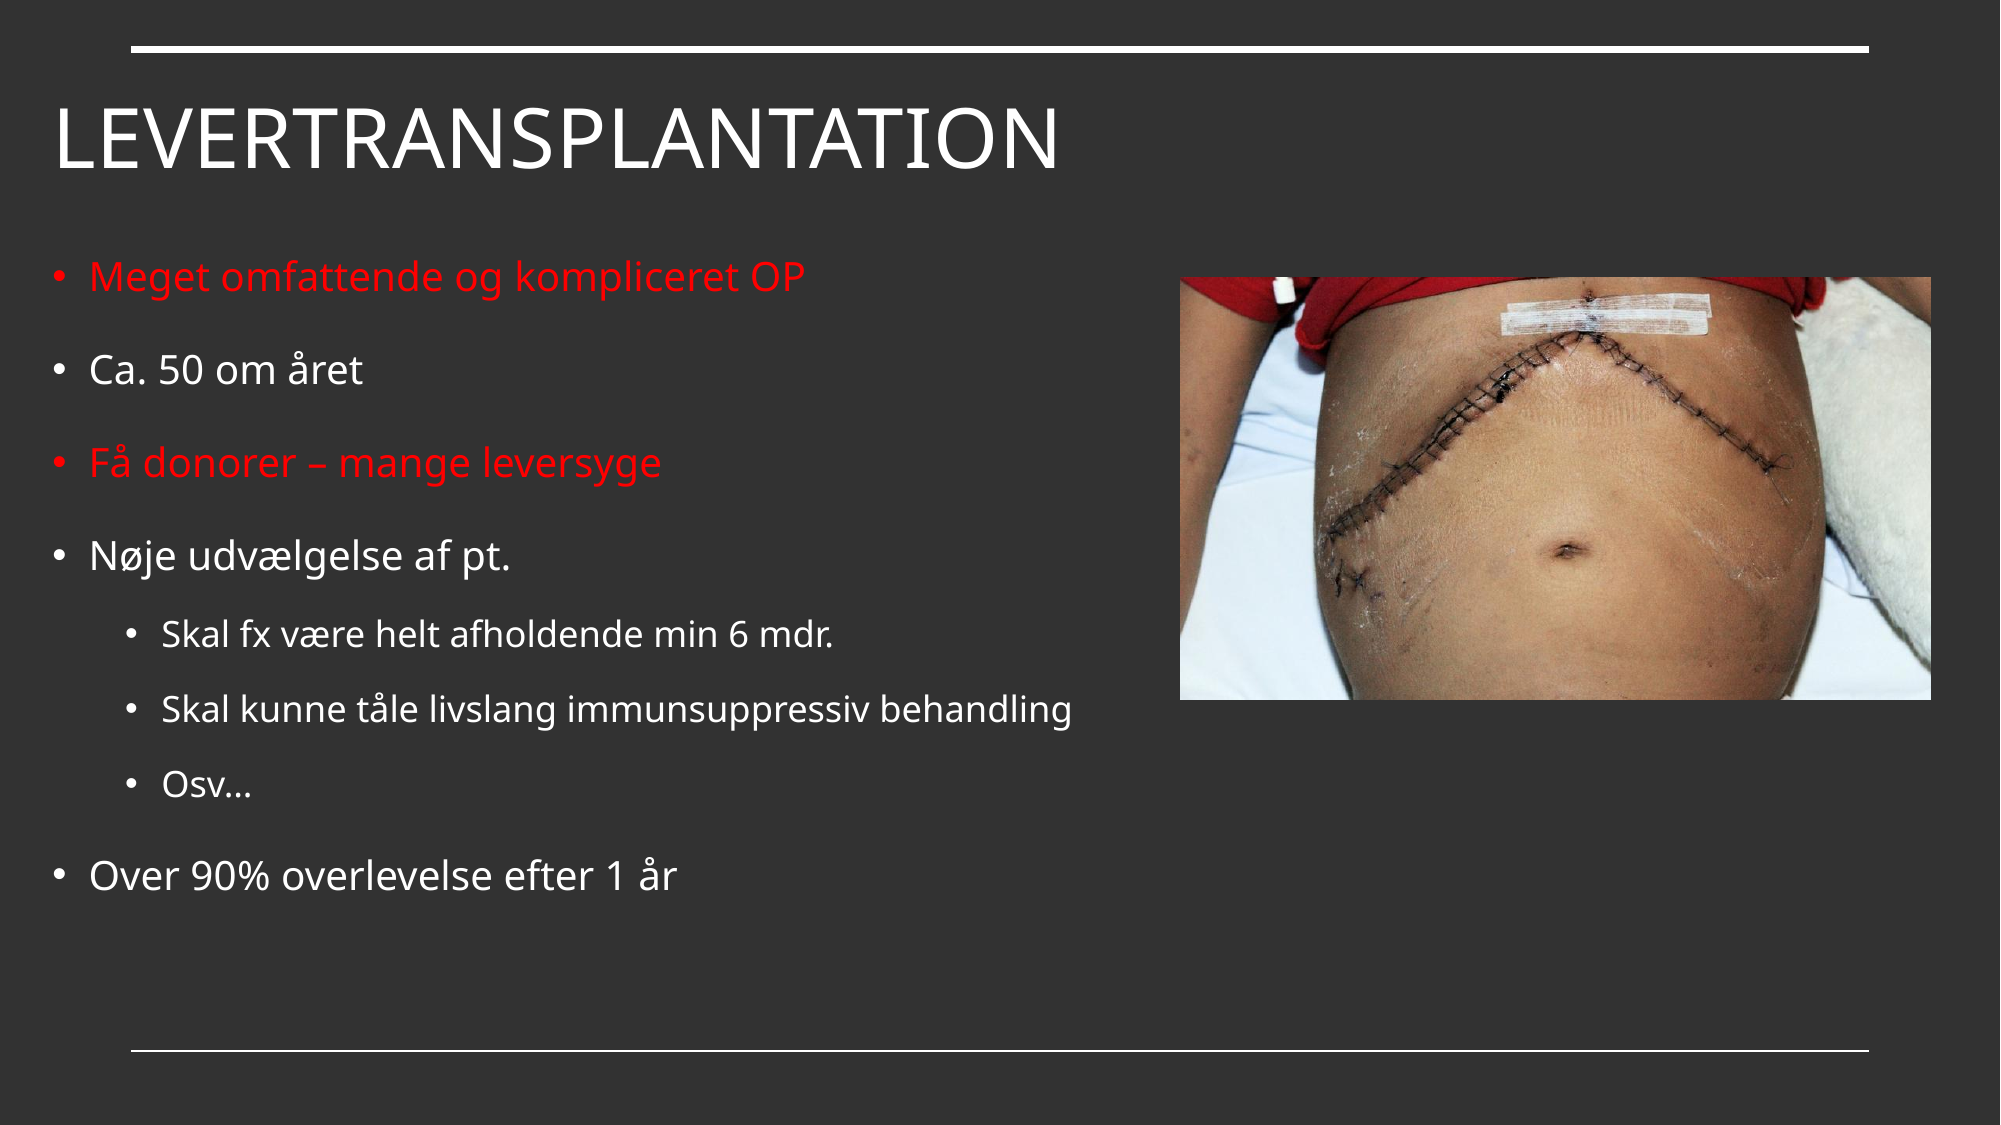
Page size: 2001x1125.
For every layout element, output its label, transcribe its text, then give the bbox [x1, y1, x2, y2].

picture [1180, 277, 1931, 700]
list Meget omfattende og kompliceret OP Ca. 50 om året Få donorer – mange leversyge Nøje udvælgelse af pt. Skal fx være helt afholdende min 6 mdr. Skal kunne tåle livslang immunsuppressiv behandling Osv… Over 90% overlevelse efter 1 år [37, 219, 1792, 906]
title Levertransplantation [37, 77, 1792, 219]
